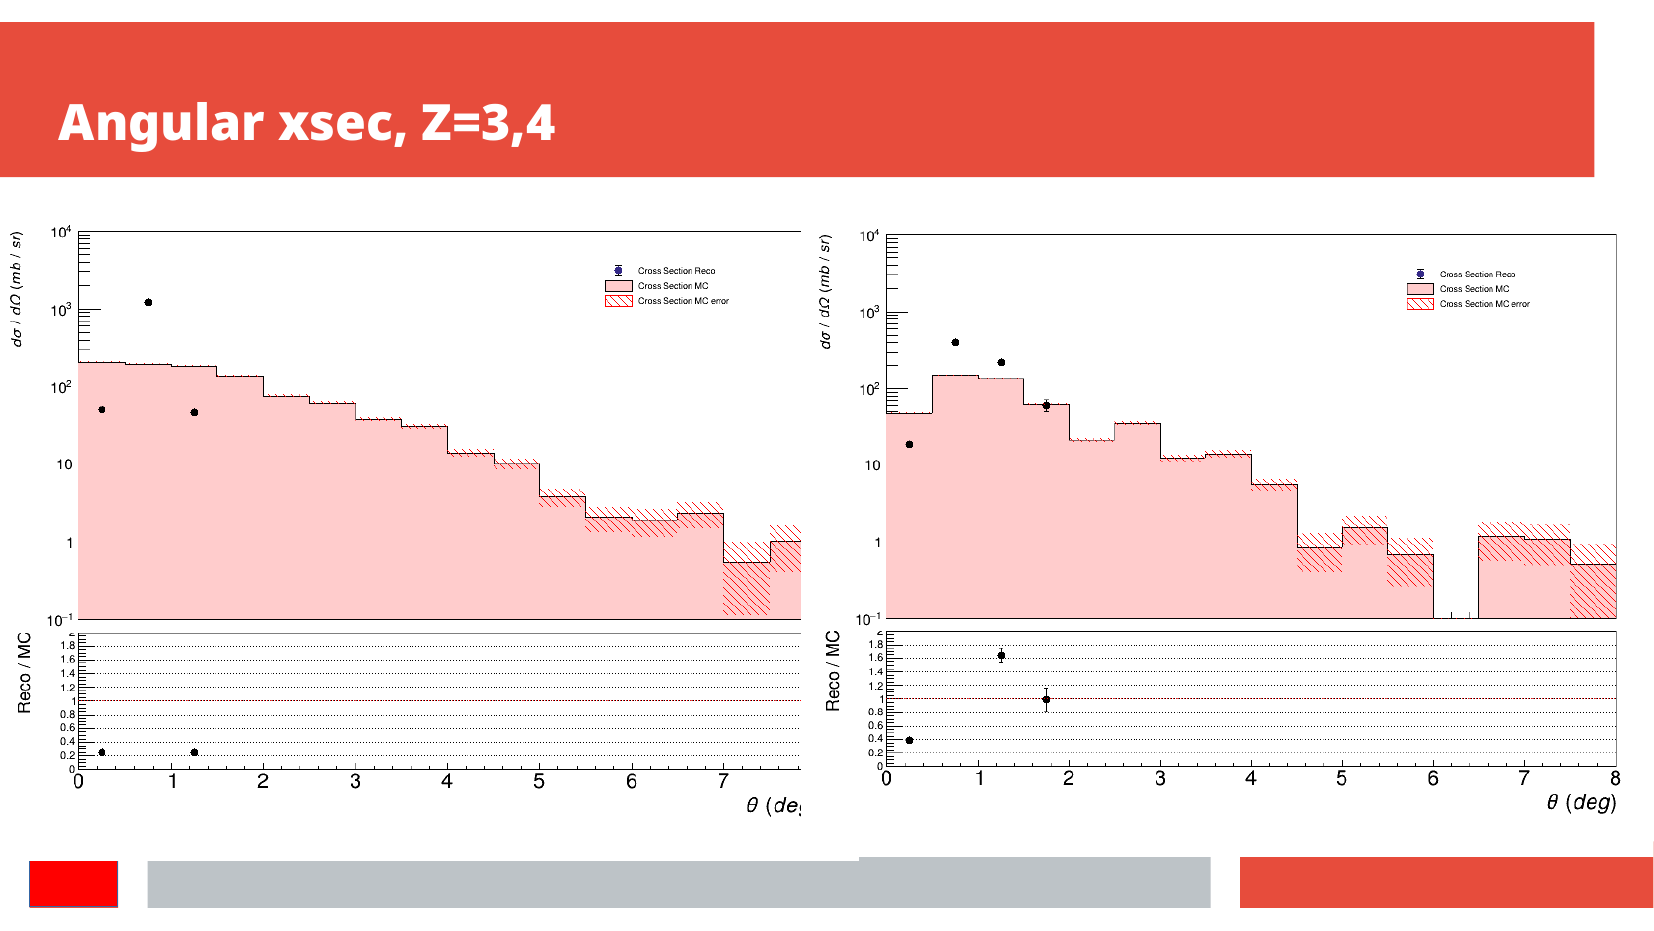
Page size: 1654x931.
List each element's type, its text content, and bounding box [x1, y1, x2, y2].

title Angular xsec, Z=3,4 [59, 44, 1595, 156]
text_box [29, 861, 118, 907]
picture [0, 208, 1654, 861]
